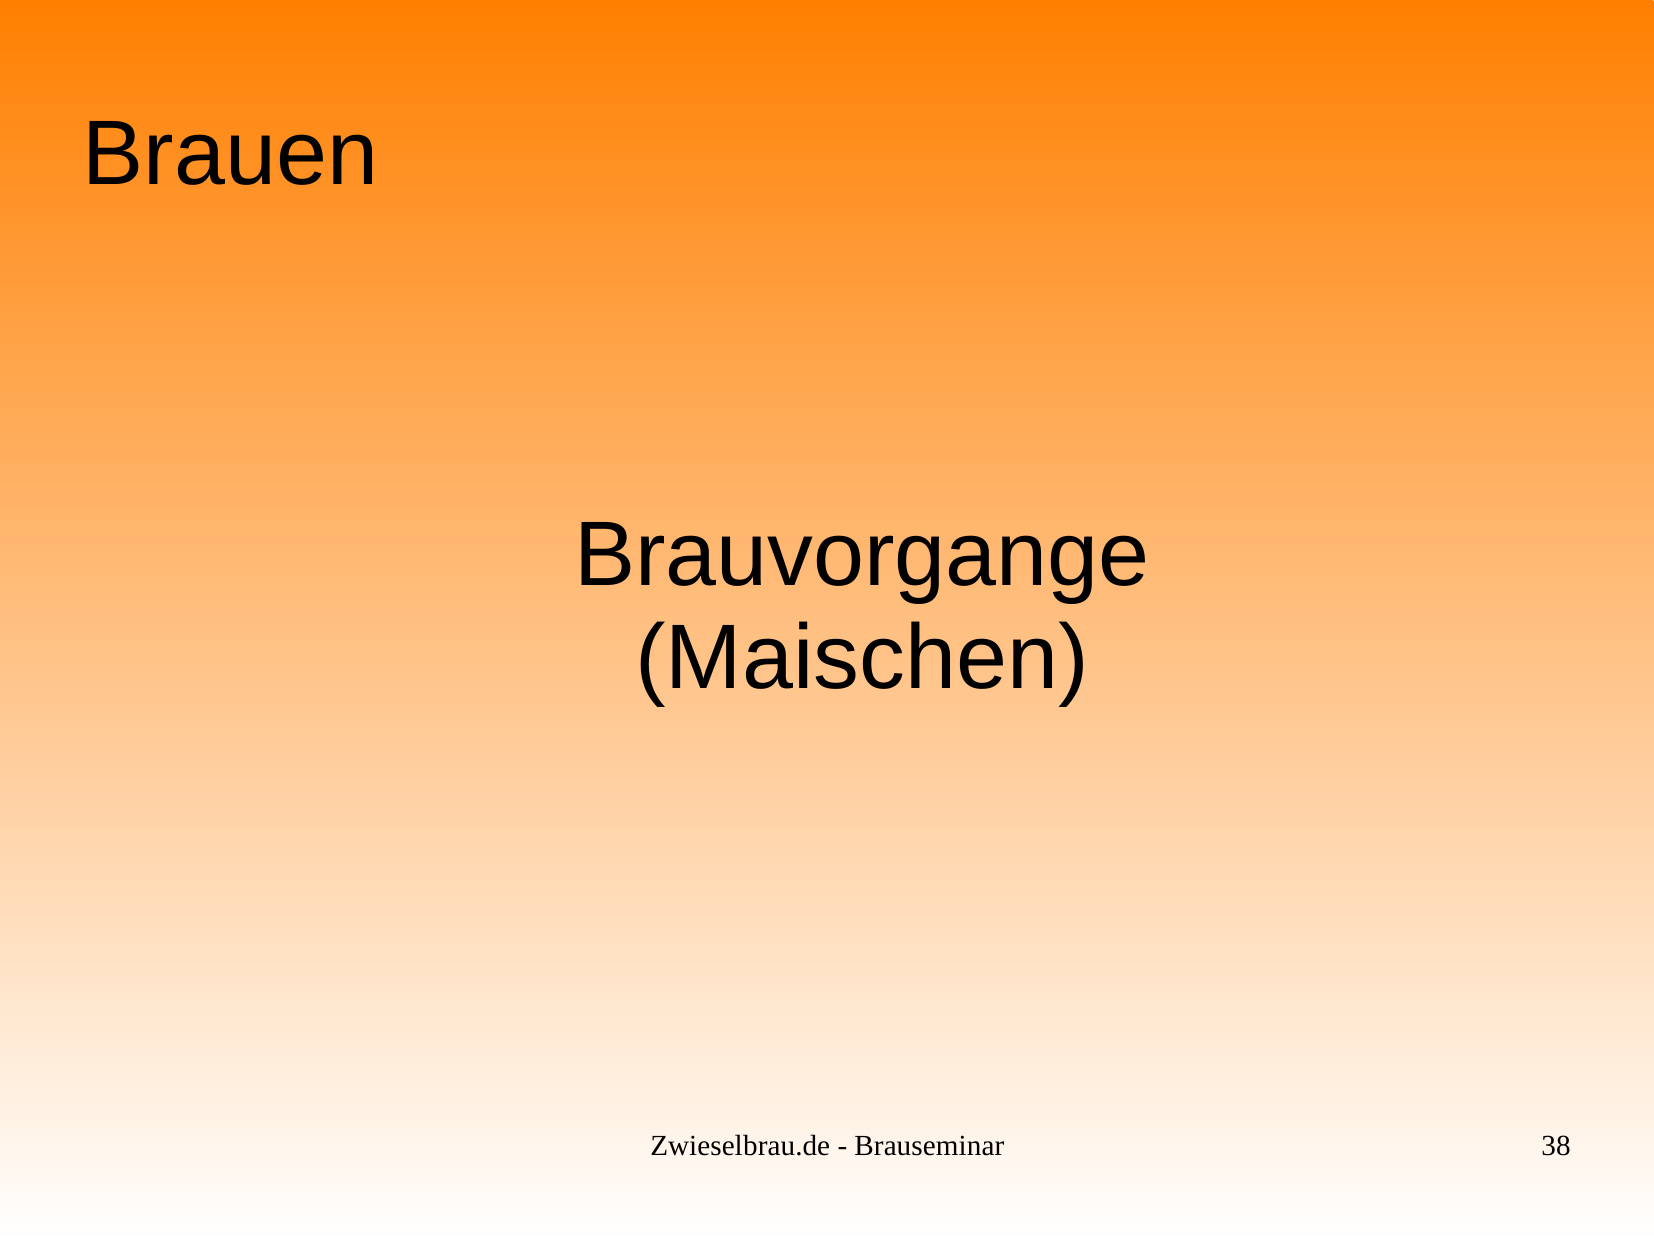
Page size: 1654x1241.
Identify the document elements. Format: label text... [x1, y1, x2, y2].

text_box [212, 256, 1489, 981]
title Brauen [82, 49, 1619, 257]
title Brauvorgange (Maischen) [543, 501, 1182, 709]
